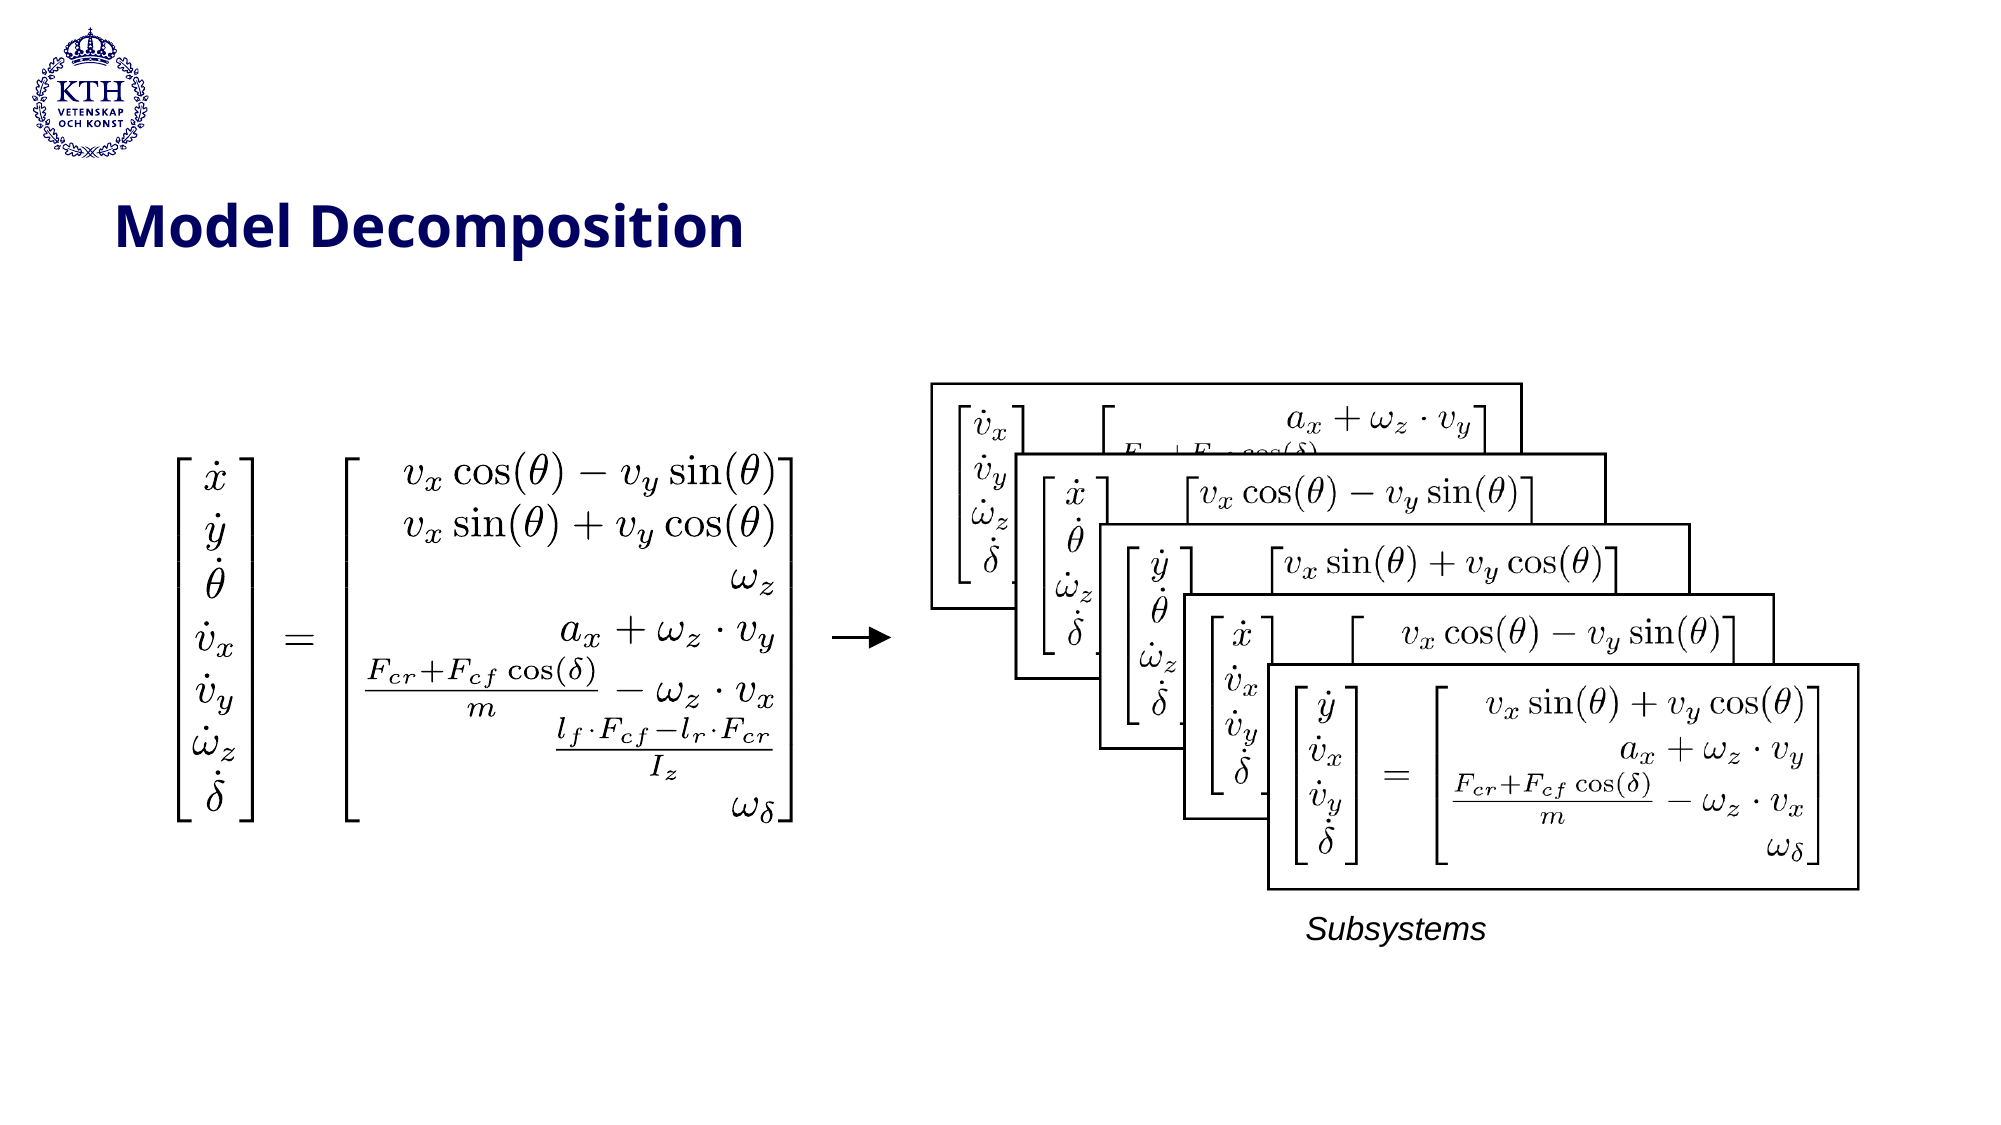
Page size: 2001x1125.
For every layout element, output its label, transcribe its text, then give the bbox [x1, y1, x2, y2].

text_box Subsystems [1278, 902, 1515, 960]
title Model Decomposition [98, 179, 1902, 273]
picture [177, 451, 793, 824]
picture [902, 354, 1890, 921]
